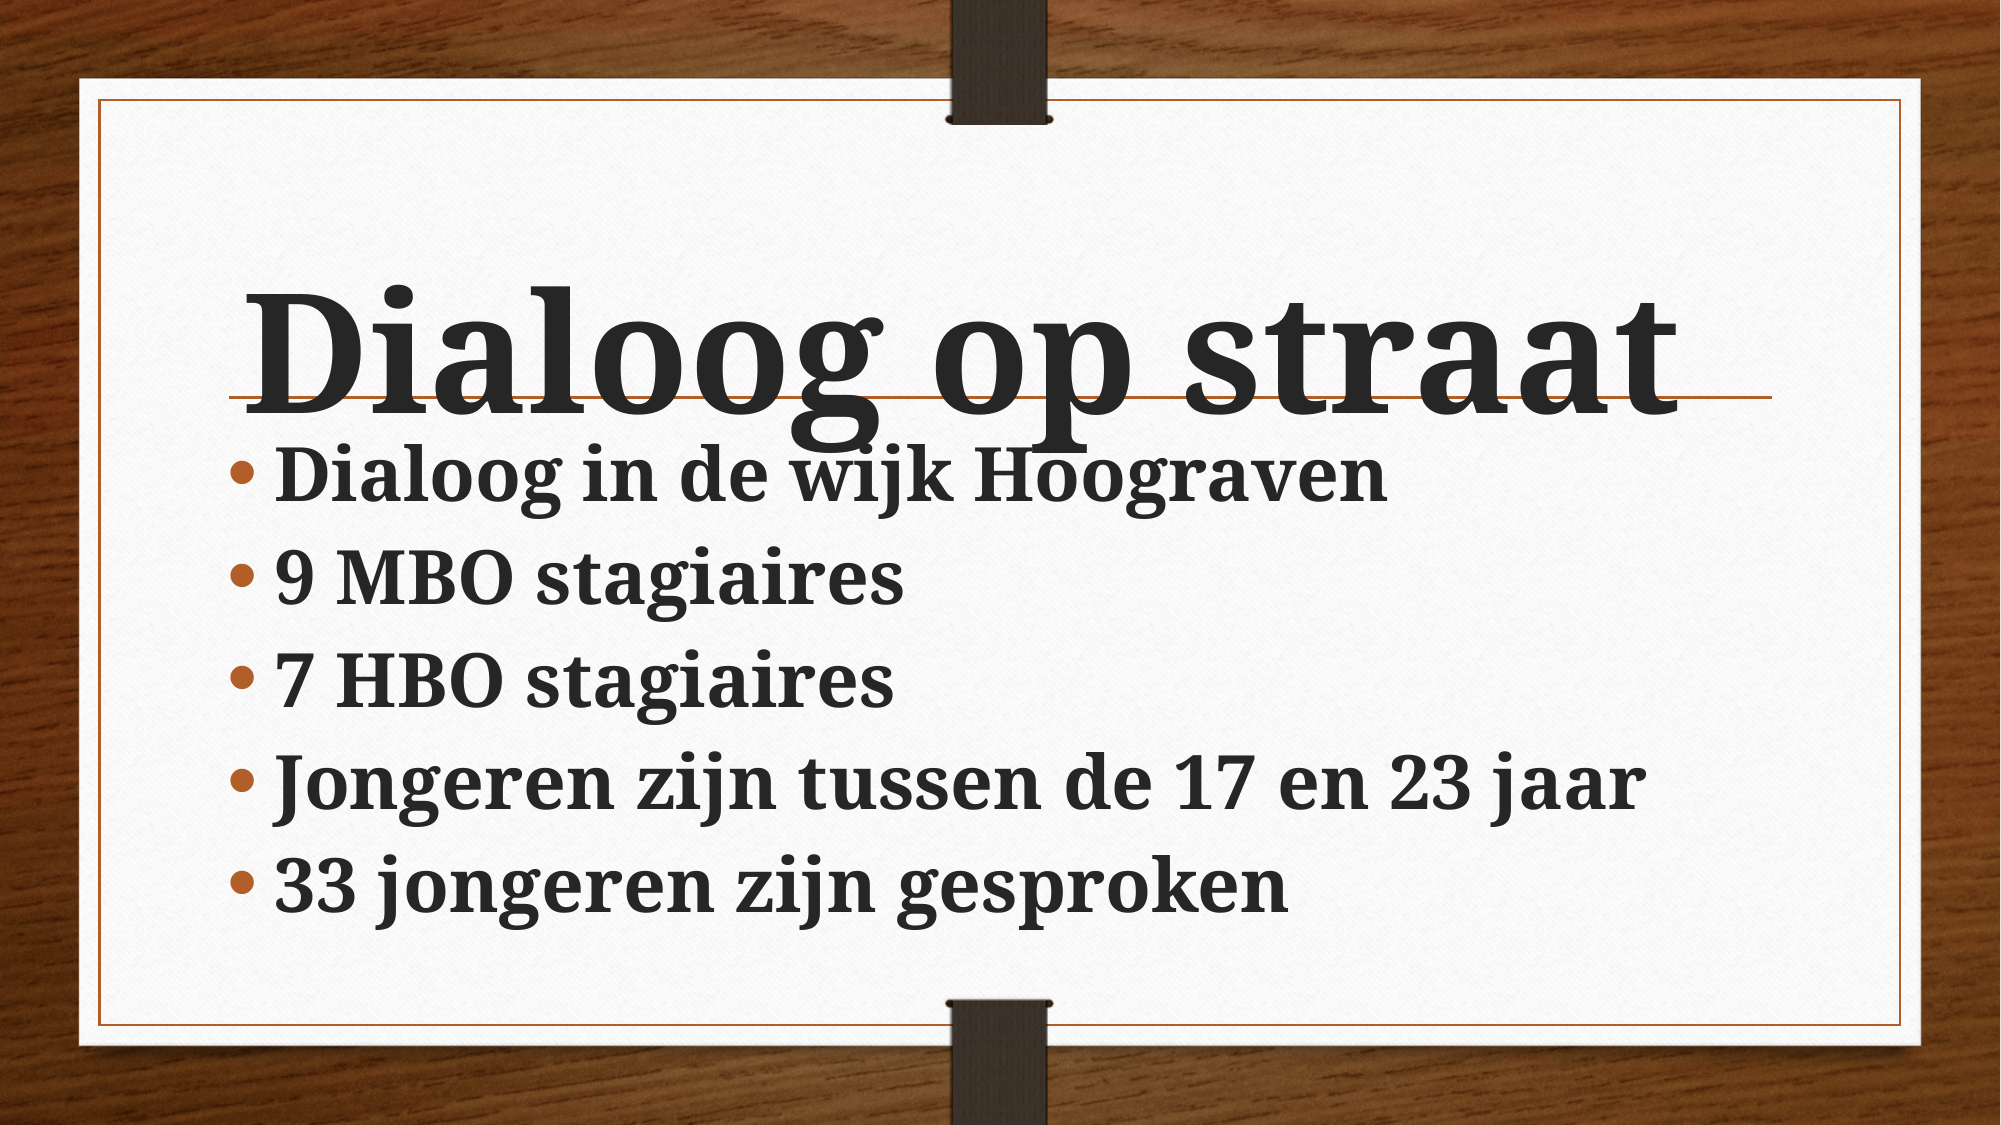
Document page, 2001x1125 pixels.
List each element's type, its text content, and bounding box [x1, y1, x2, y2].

list Dialoog in de wijk Hoograven 9 MBO stagiaires 7 HBO stagiaires Jongeren zijn tussen de 17 en 23 jaar 33 jongeren zijn gesproken [212, 419, 1788, 964]
title Dialoog op straat [174, 238, 1750, 453]
